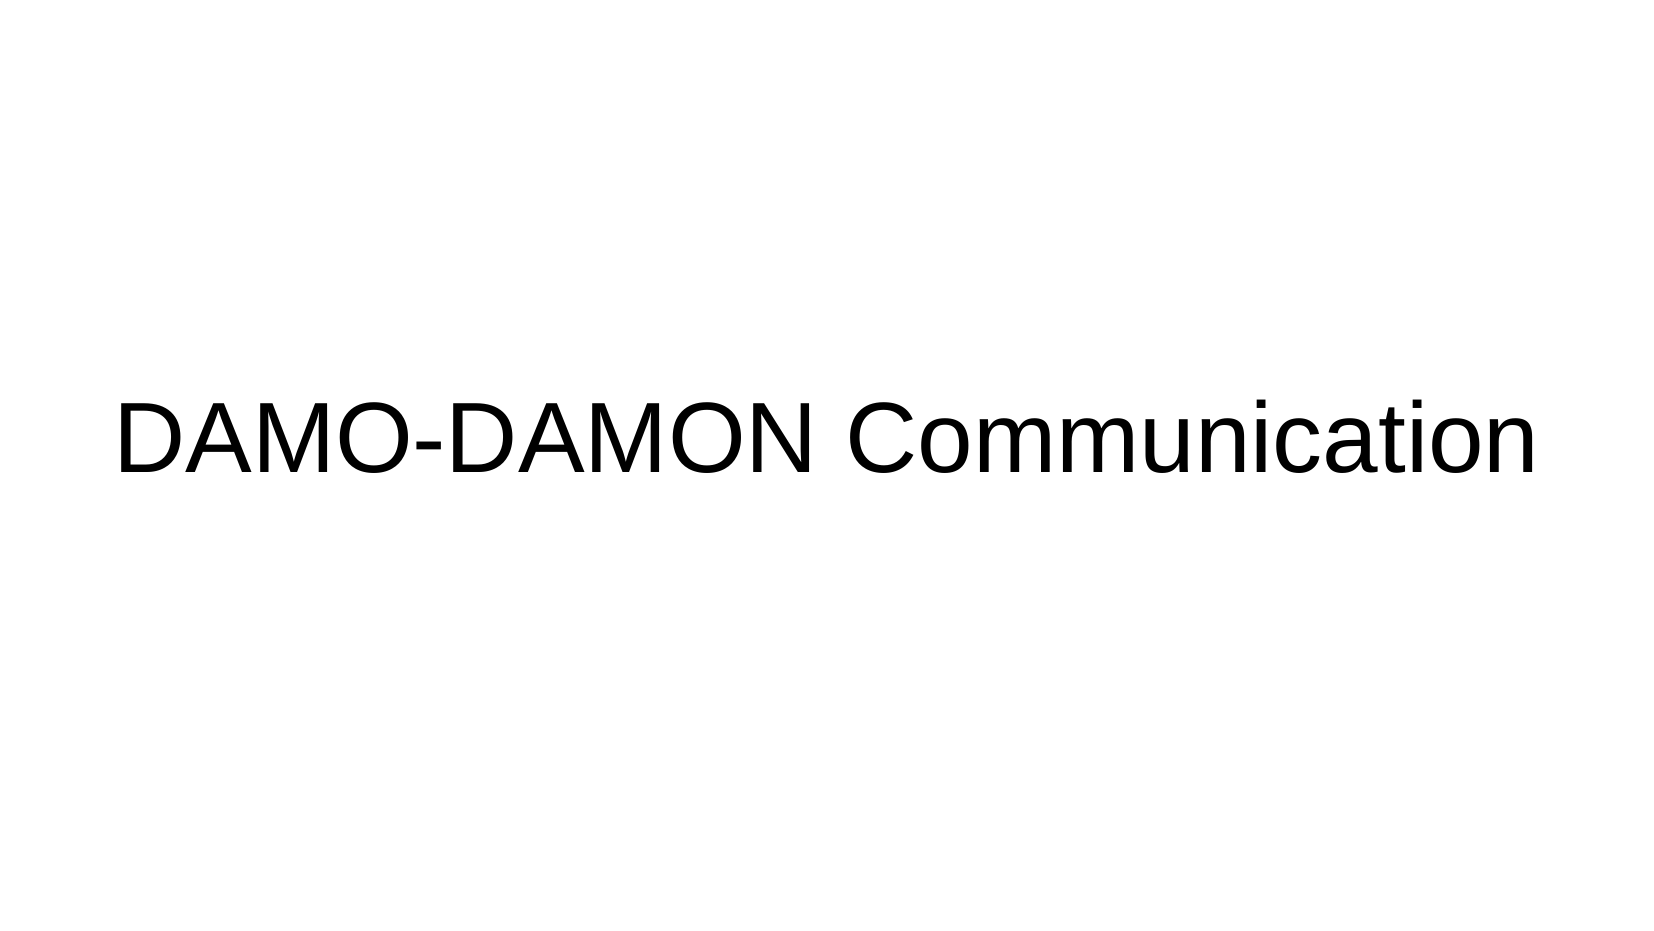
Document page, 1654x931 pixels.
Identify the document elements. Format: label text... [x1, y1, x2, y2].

text_box DAMO-DAMON Communication [82, 108, 1571, 767]
